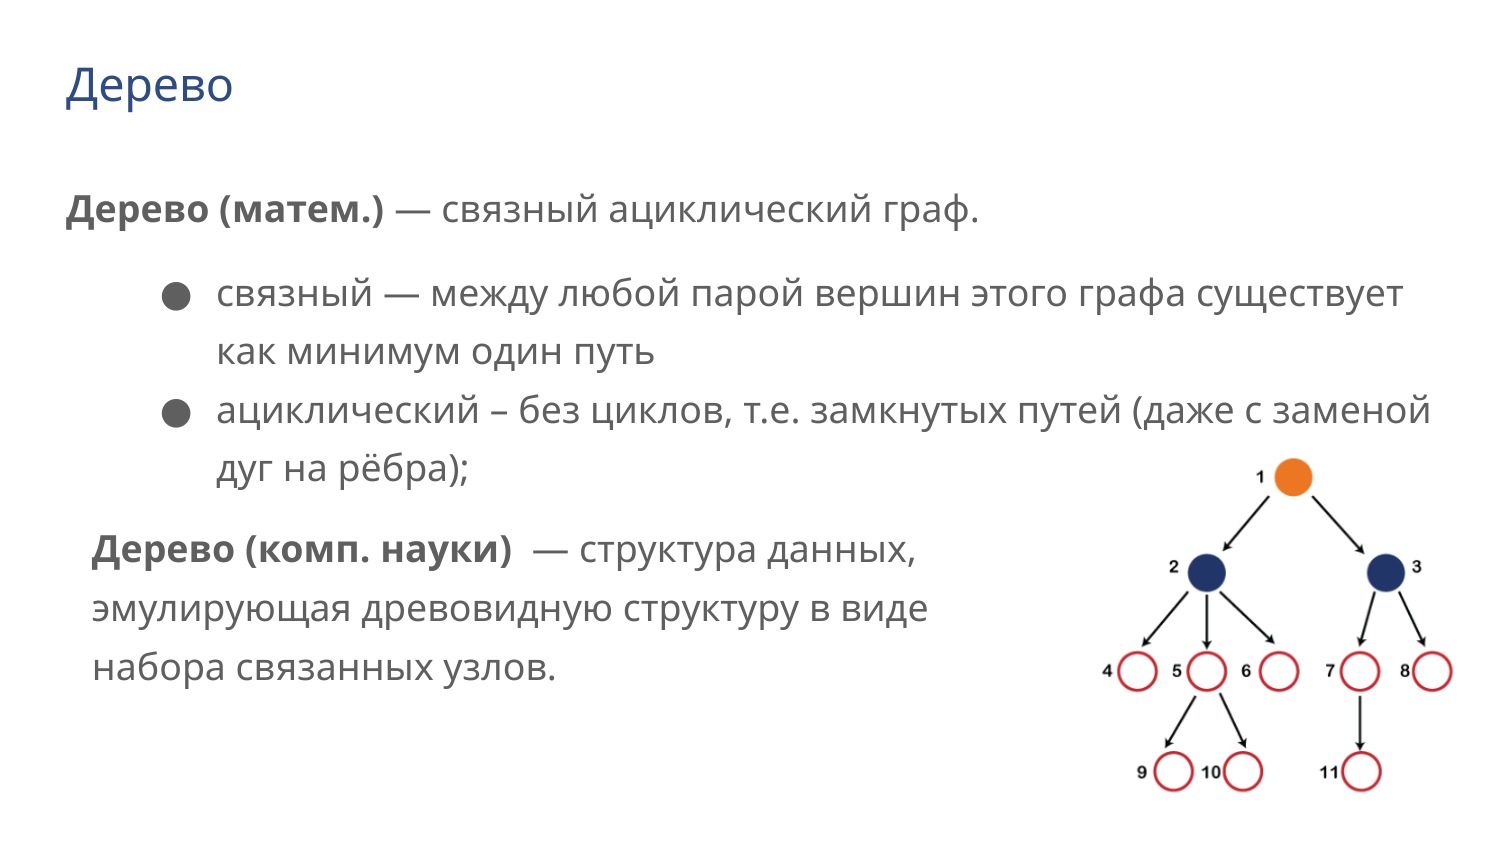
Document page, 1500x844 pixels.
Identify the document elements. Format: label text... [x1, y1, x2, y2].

list Дерево (комп. науки) — структура данных, эмулирующая древовидную структуру в виде набора связанных узлов. [76, 500, 1036, 772]
picture [1090, 432, 1482, 814]
title Дерево [51, 36, 1449, 131]
list Дерево (матем.) — связный ациклический граф. связный — между любой парой вершин этого графа существует как минимум один путь ациклический – без циклов, т.е. замкнутых путей (даже с заменой дуг на рёбра); [51, 159, 1449, 815]
